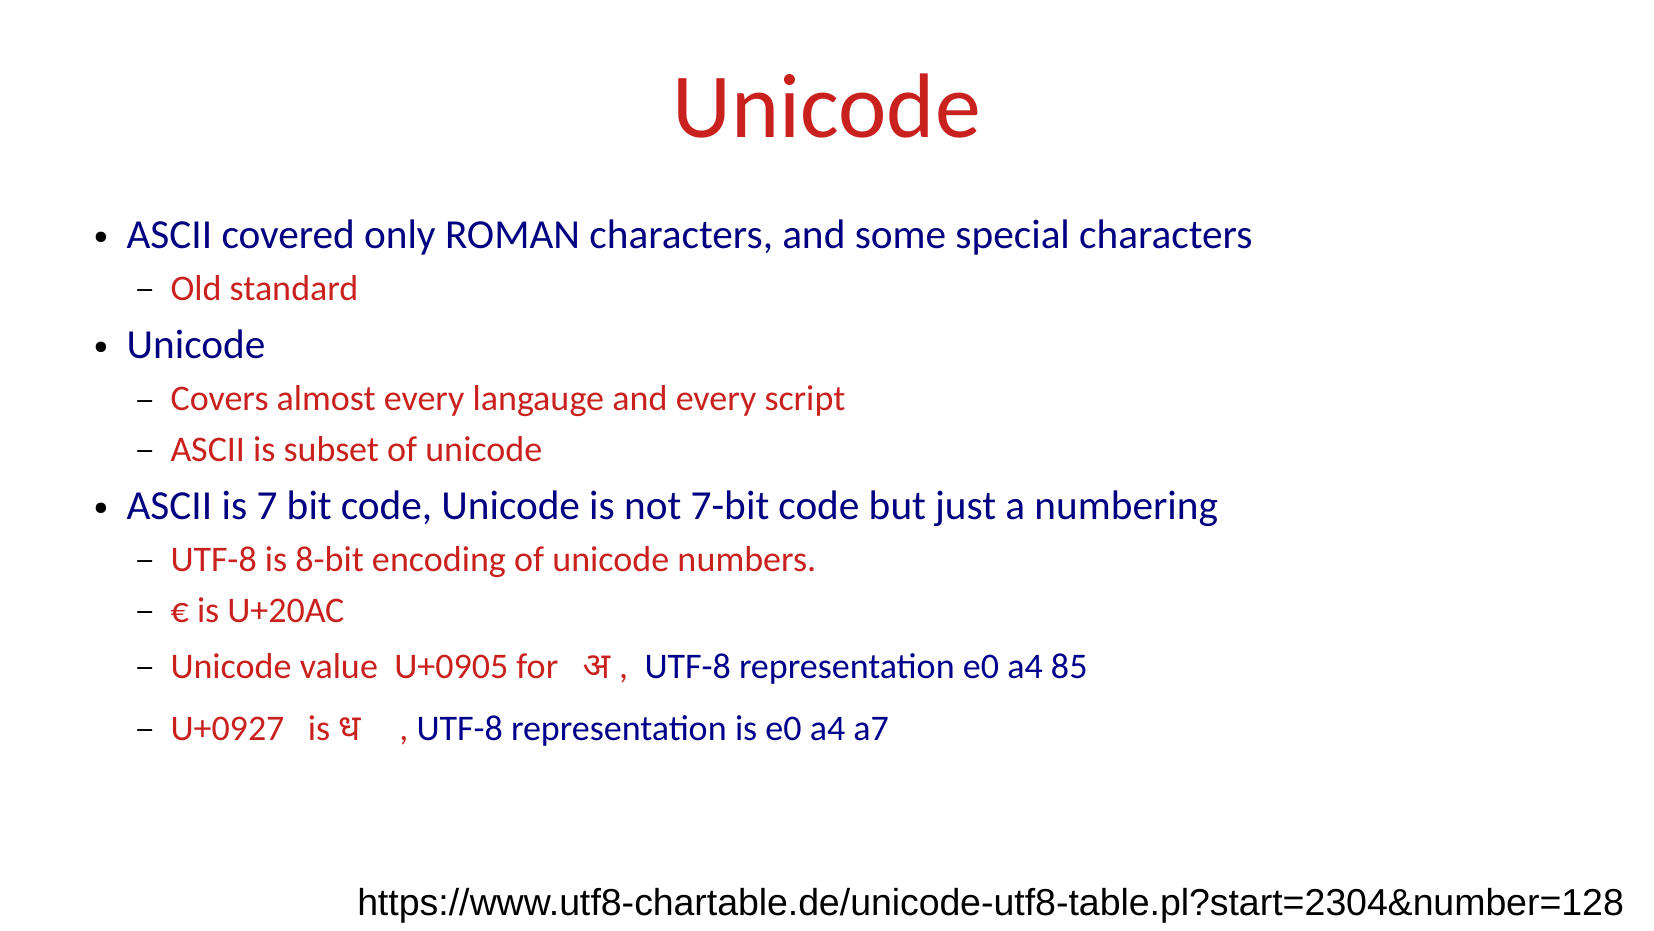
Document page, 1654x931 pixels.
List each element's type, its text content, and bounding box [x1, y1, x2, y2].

list ASCII covered only ROMAN characters, and some special characters Old standard Unicode Covers almost every langauge and every script ASCII is subset of unicode ASCII is 7 bit code, Unicode is not 7-bit code but just a numbering UTF-8 is 8-bit encoding of unicode numbers. € is U+20AC Unicode value U+0905 for अ , UTF-8 representation e0 a4 85 U+0927 is ध , UTF-8 representation is e0 a4 a7 [82, 217, 1571, 758]
title Unicode [82, 37, 1571, 193]
text_box https://www.utf8-chartable.de/unicode-utf8-table.pl?start=2304&number=128 [342, 874, 1640, 931]
